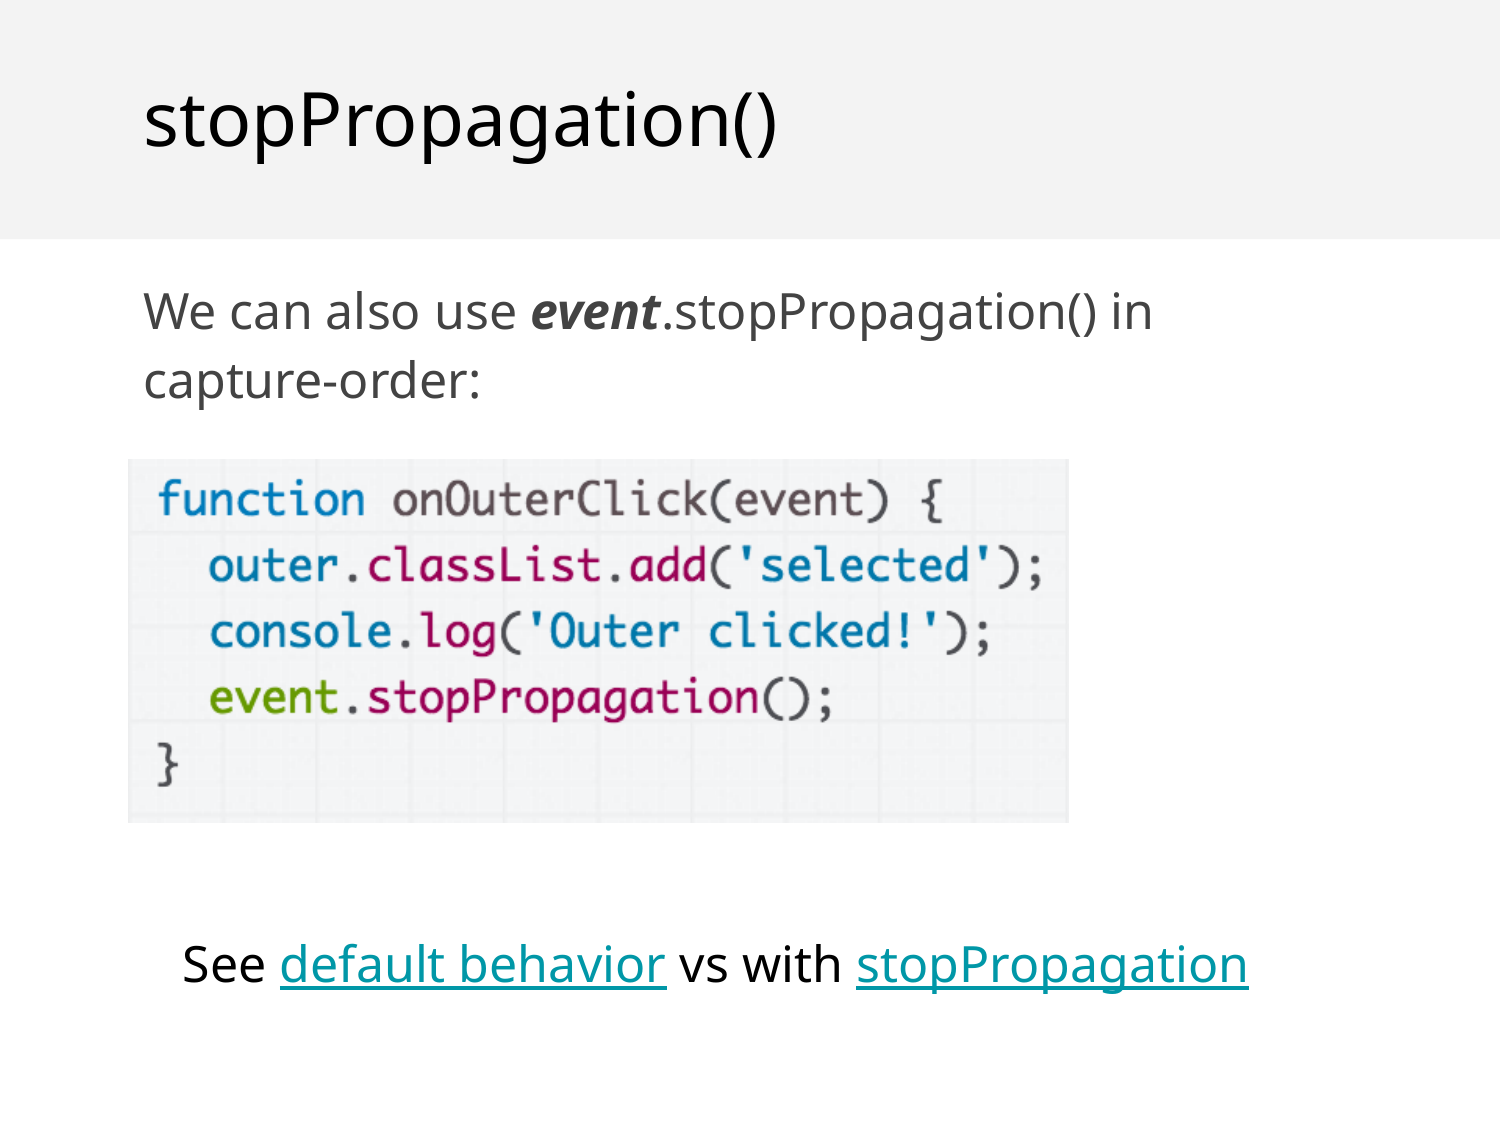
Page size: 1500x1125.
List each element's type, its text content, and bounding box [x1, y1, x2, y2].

text_box See default behavior vs with stopPropagation [167, 917, 1373, 1058]
list We can also use event.stopPropagation() in capture-order: [128, 255, 1372, 460]
title stopPropagation() [128, 56, 1372, 183]
picture [128, 459, 1069, 823]
